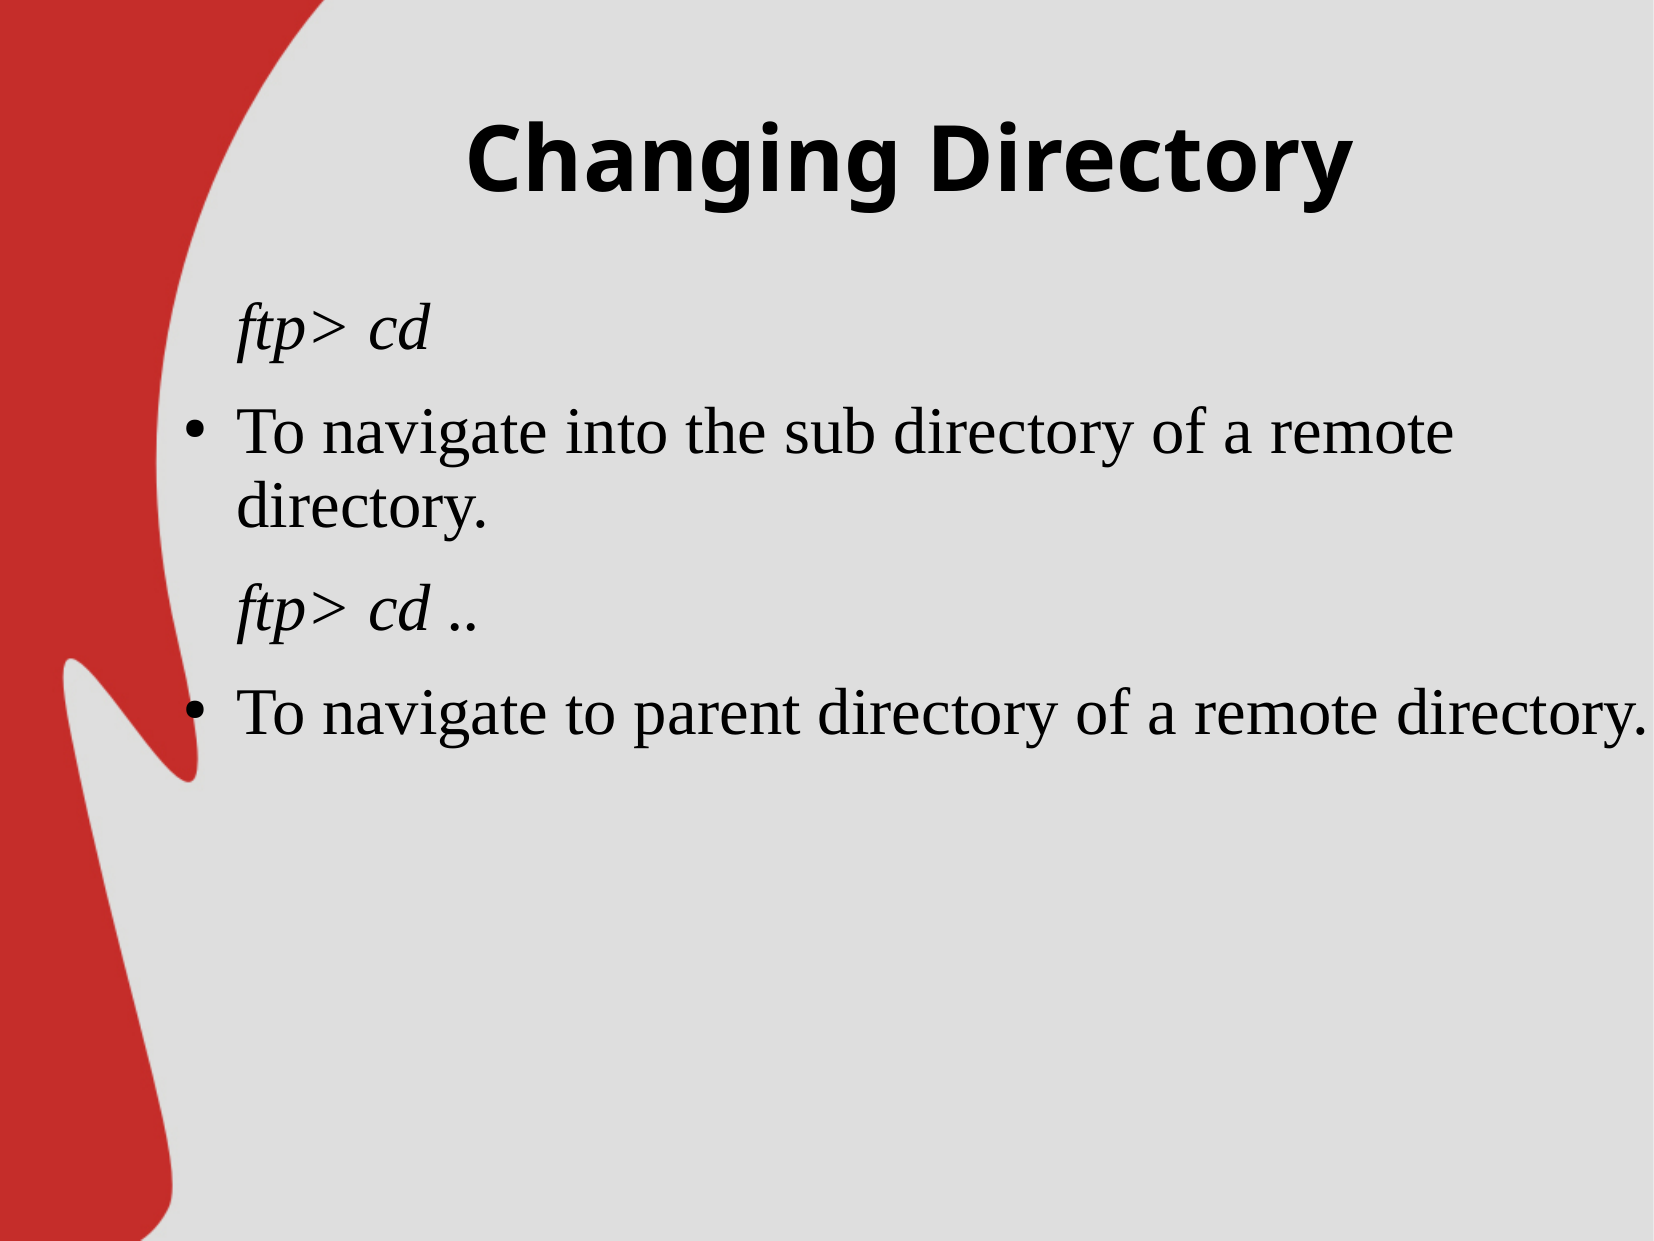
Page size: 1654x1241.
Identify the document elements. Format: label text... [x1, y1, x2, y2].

list ftp> cd To navigate into the sub directory of a remote directory. ftp> cd .. To navigate to parent directory of a remote directory. [165, 290, 1654, 1010]
title Changing Directory [165, 52, 1654, 260]
picture [0, 0, 1654, 1241]
